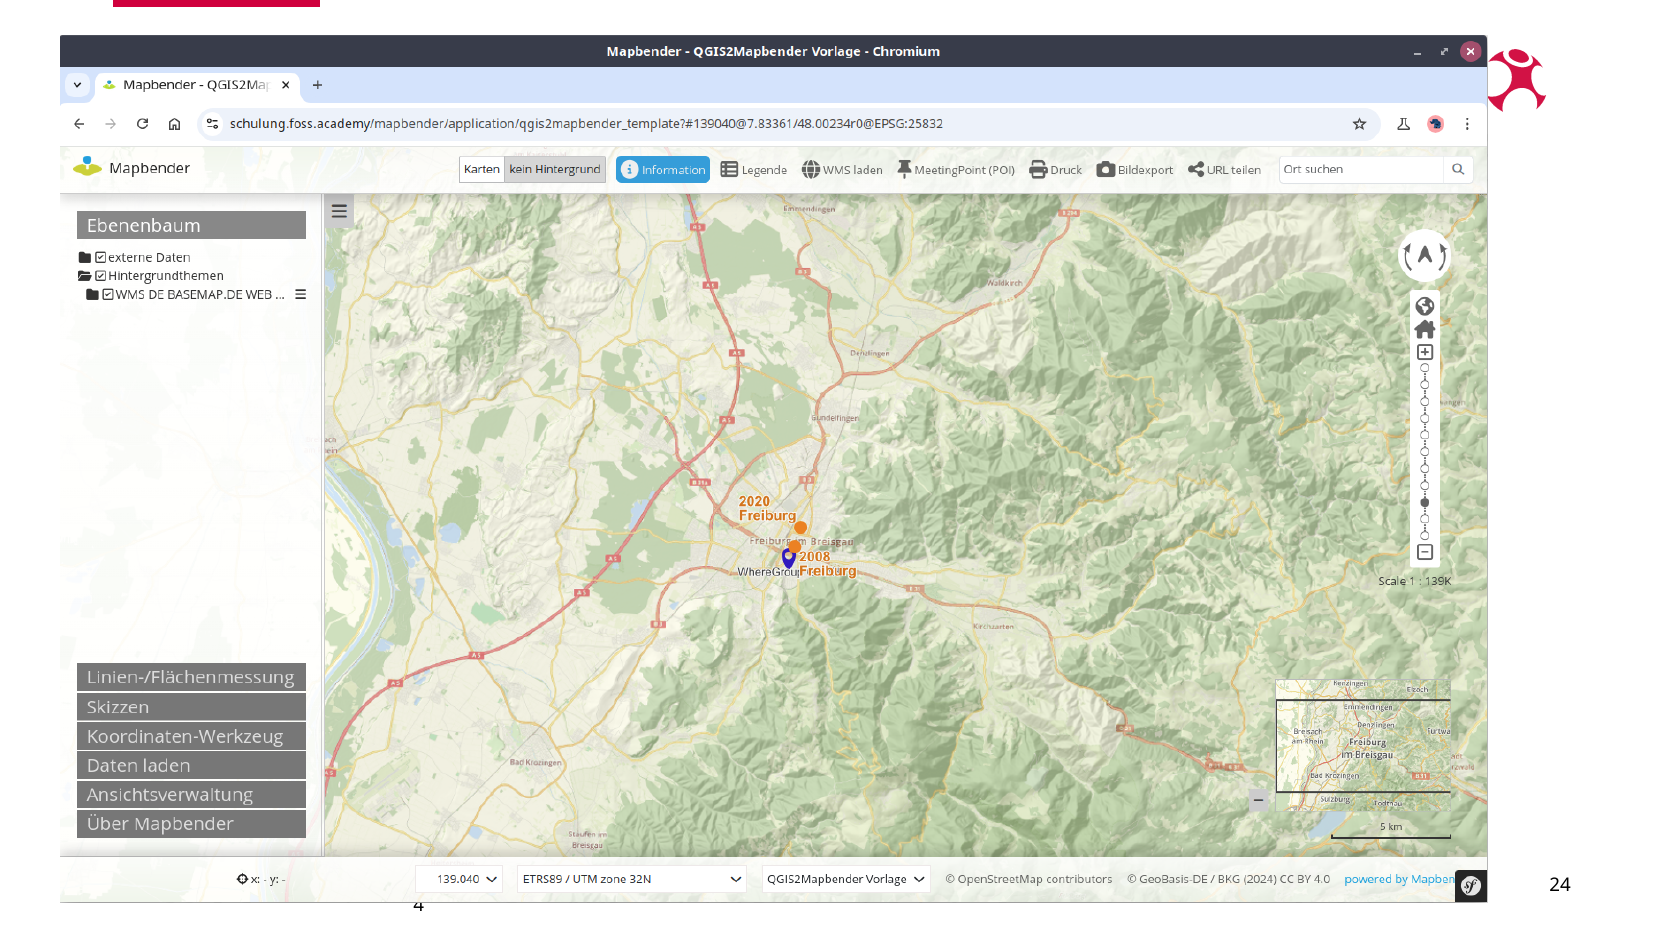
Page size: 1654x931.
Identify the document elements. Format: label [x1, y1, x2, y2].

picture [60, 35, 1554, 903]
